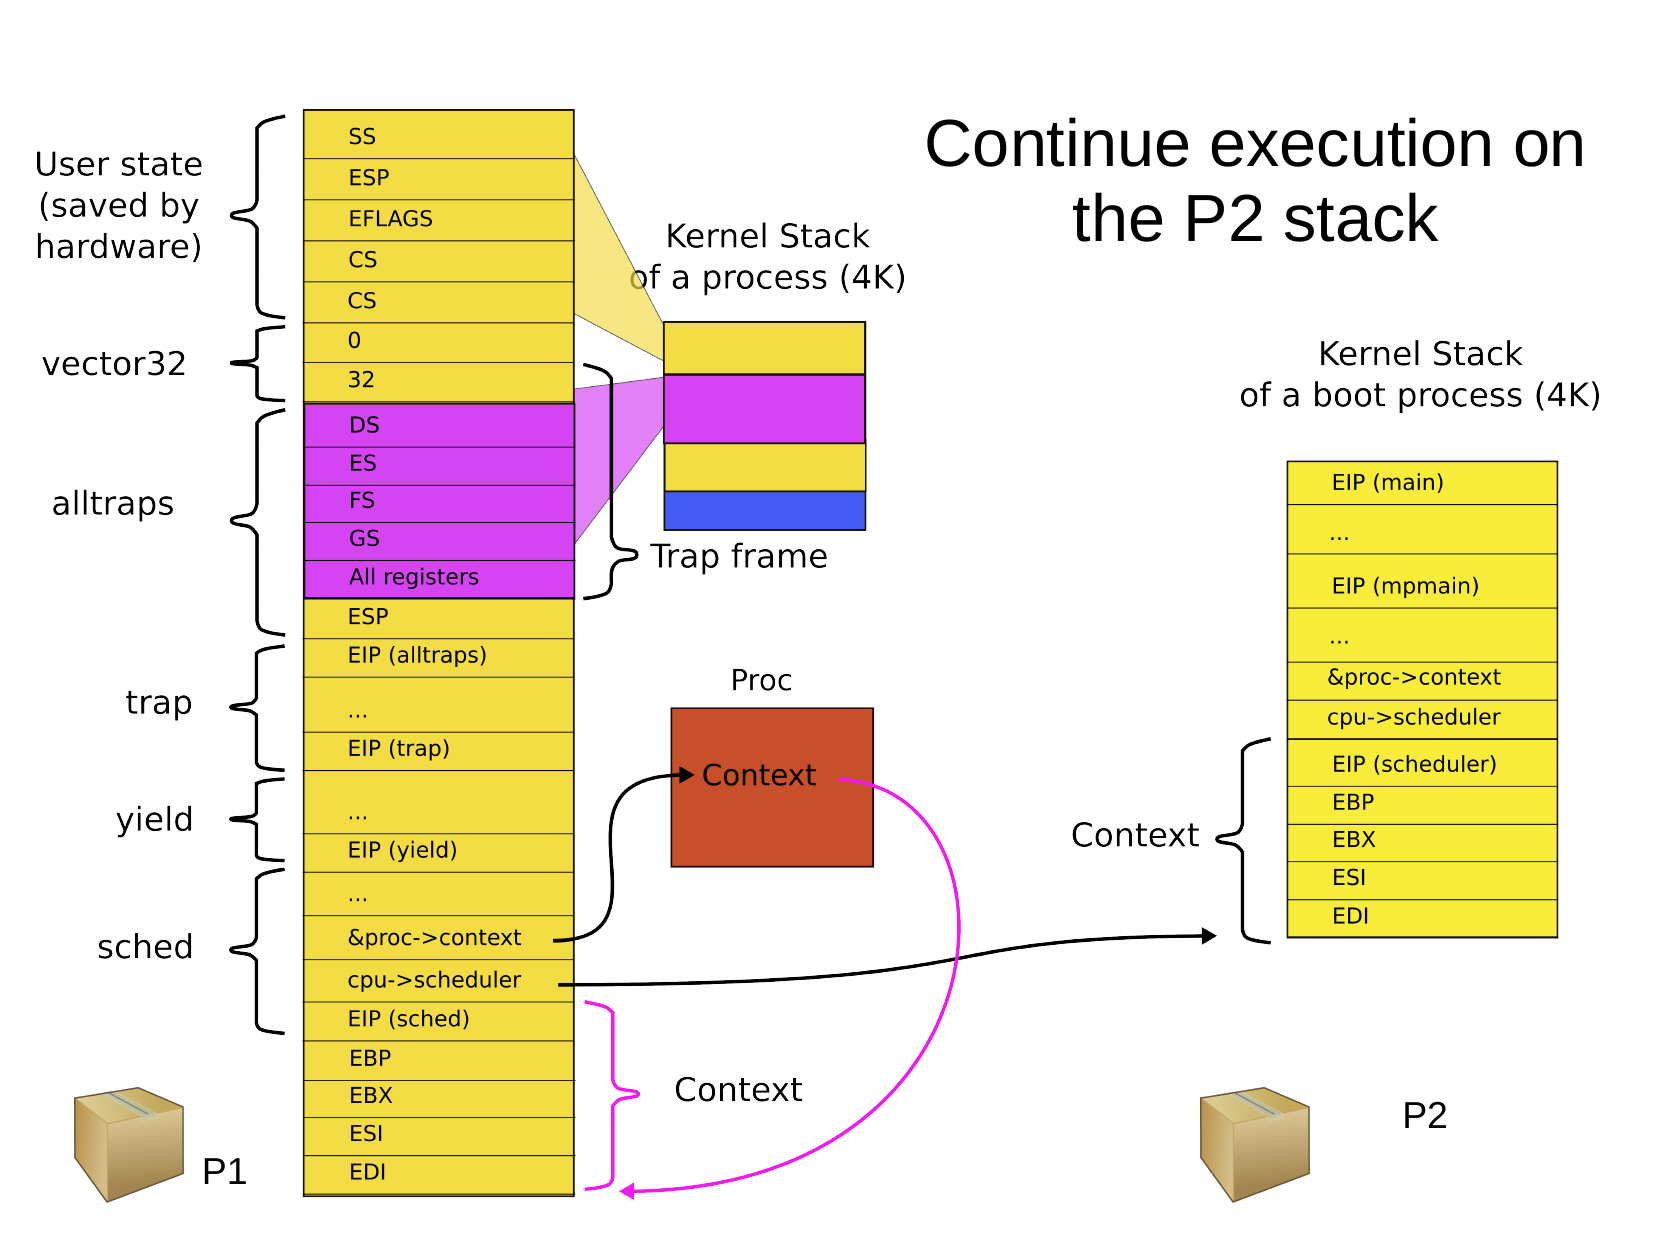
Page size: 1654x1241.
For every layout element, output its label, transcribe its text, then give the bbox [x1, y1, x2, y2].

text_box P2 [1387, 1087, 1463, 1145]
picture [37, 109, 1599, 1203]
list Continue execution on the P2 stack [900, 105, 1613, 301]
text_box P1 [187, 1143, 263, 1201]
